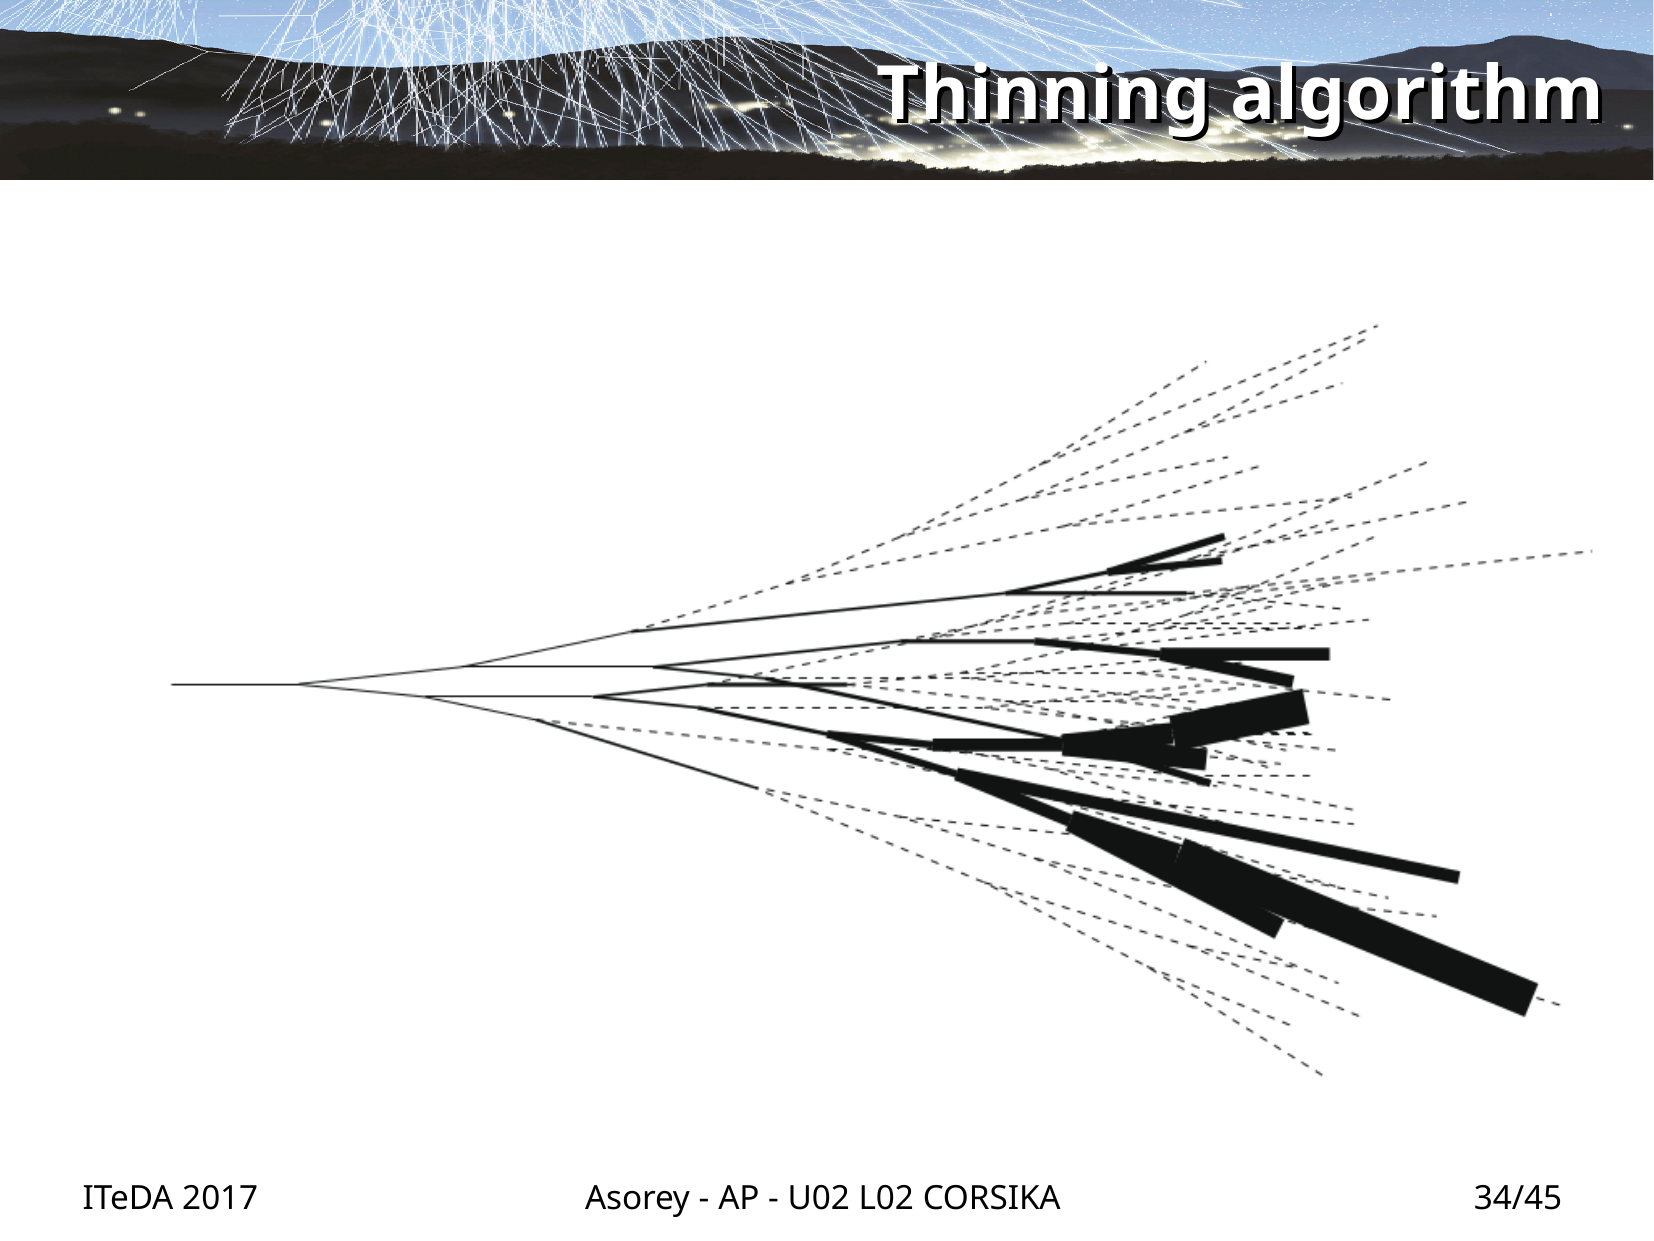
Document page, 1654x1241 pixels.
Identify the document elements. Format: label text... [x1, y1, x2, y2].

picture [45, 255, 1606, 1110]
title Thinning algorithm [45, 15, 1606, 166]
picture [0, 0, 1654, 180]
